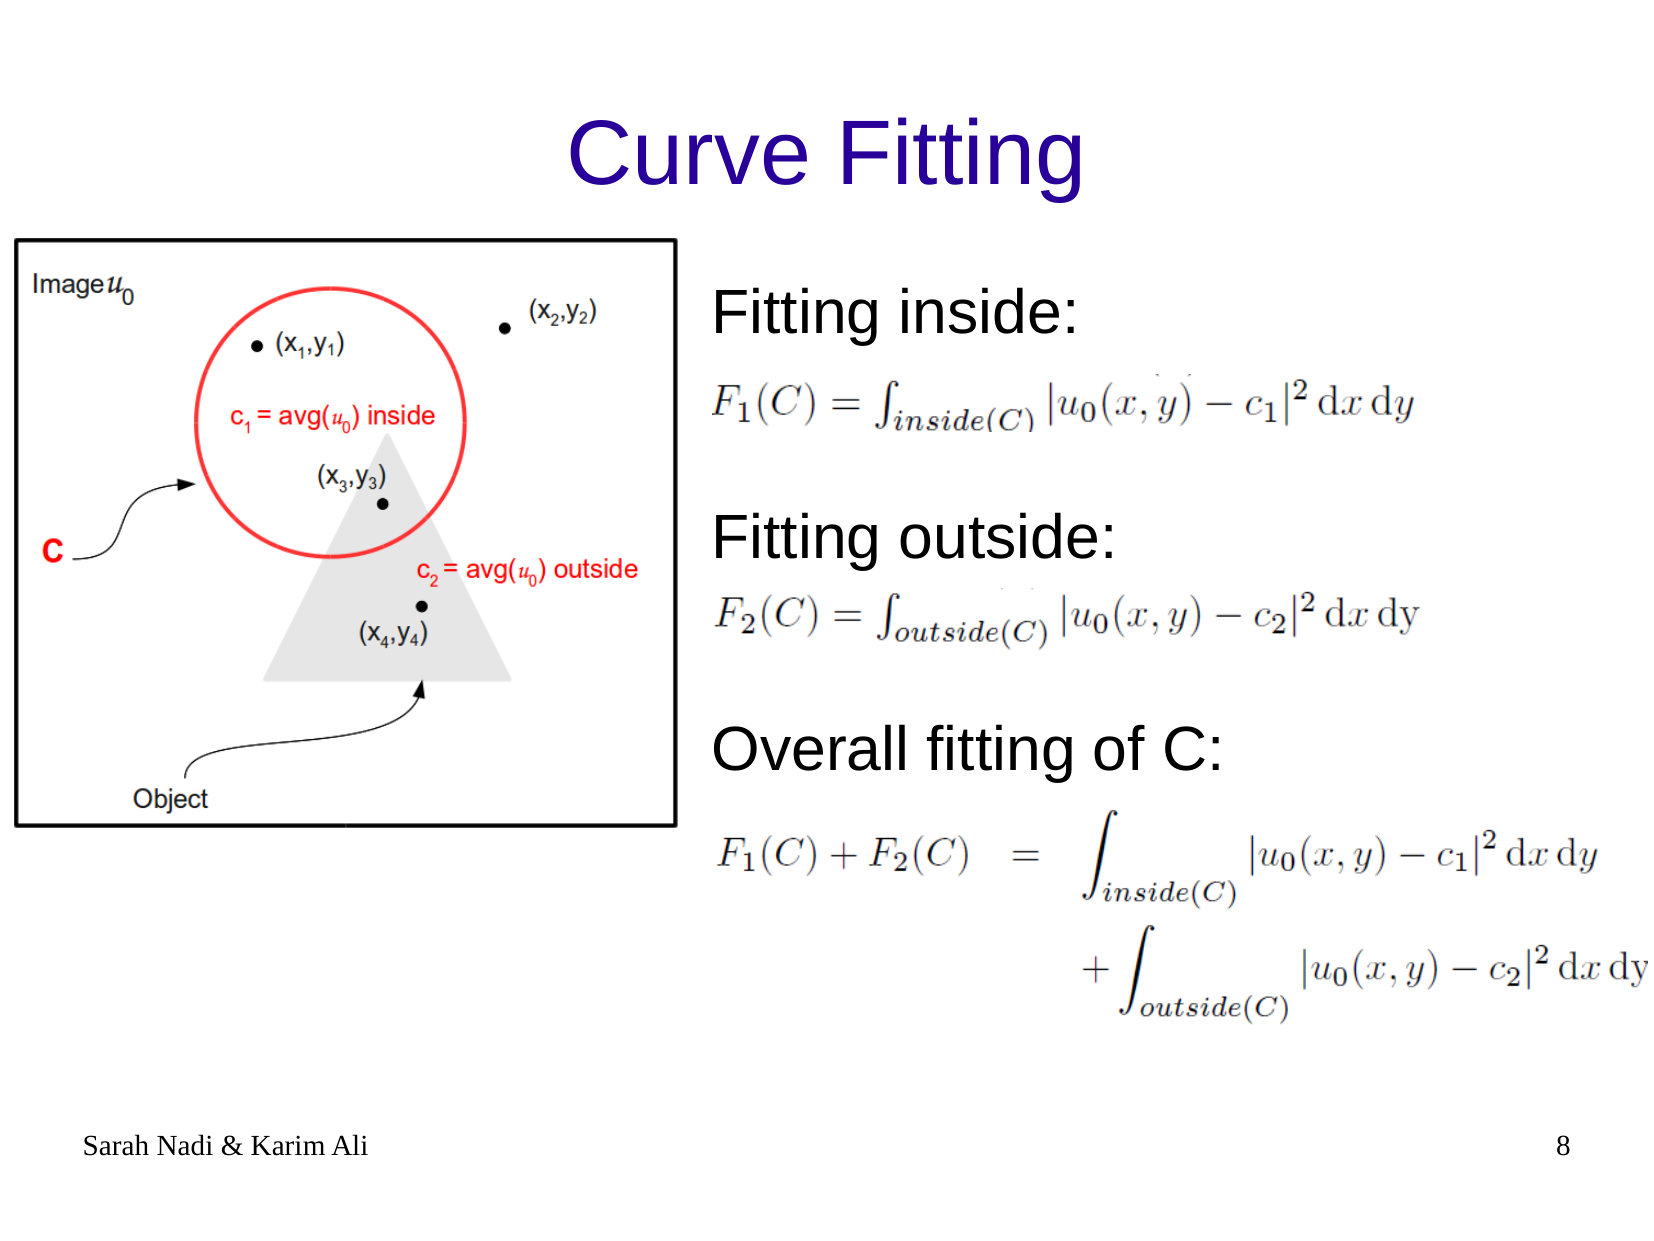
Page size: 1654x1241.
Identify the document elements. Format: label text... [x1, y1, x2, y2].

text_box Fitting inside: [696, 269, 1095, 355]
picture [712, 805, 1648, 1036]
text_box Fitting outside: [696, 494, 1133, 579]
picture [712, 374, 1422, 432]
picture [712, 588, 1422, 650]
picture [12, 236, 680, 830]
title Curve Fitting [82, 49, 1571, 257]
text_box Overall fitting of C: [696, 706, 1241, 792]
